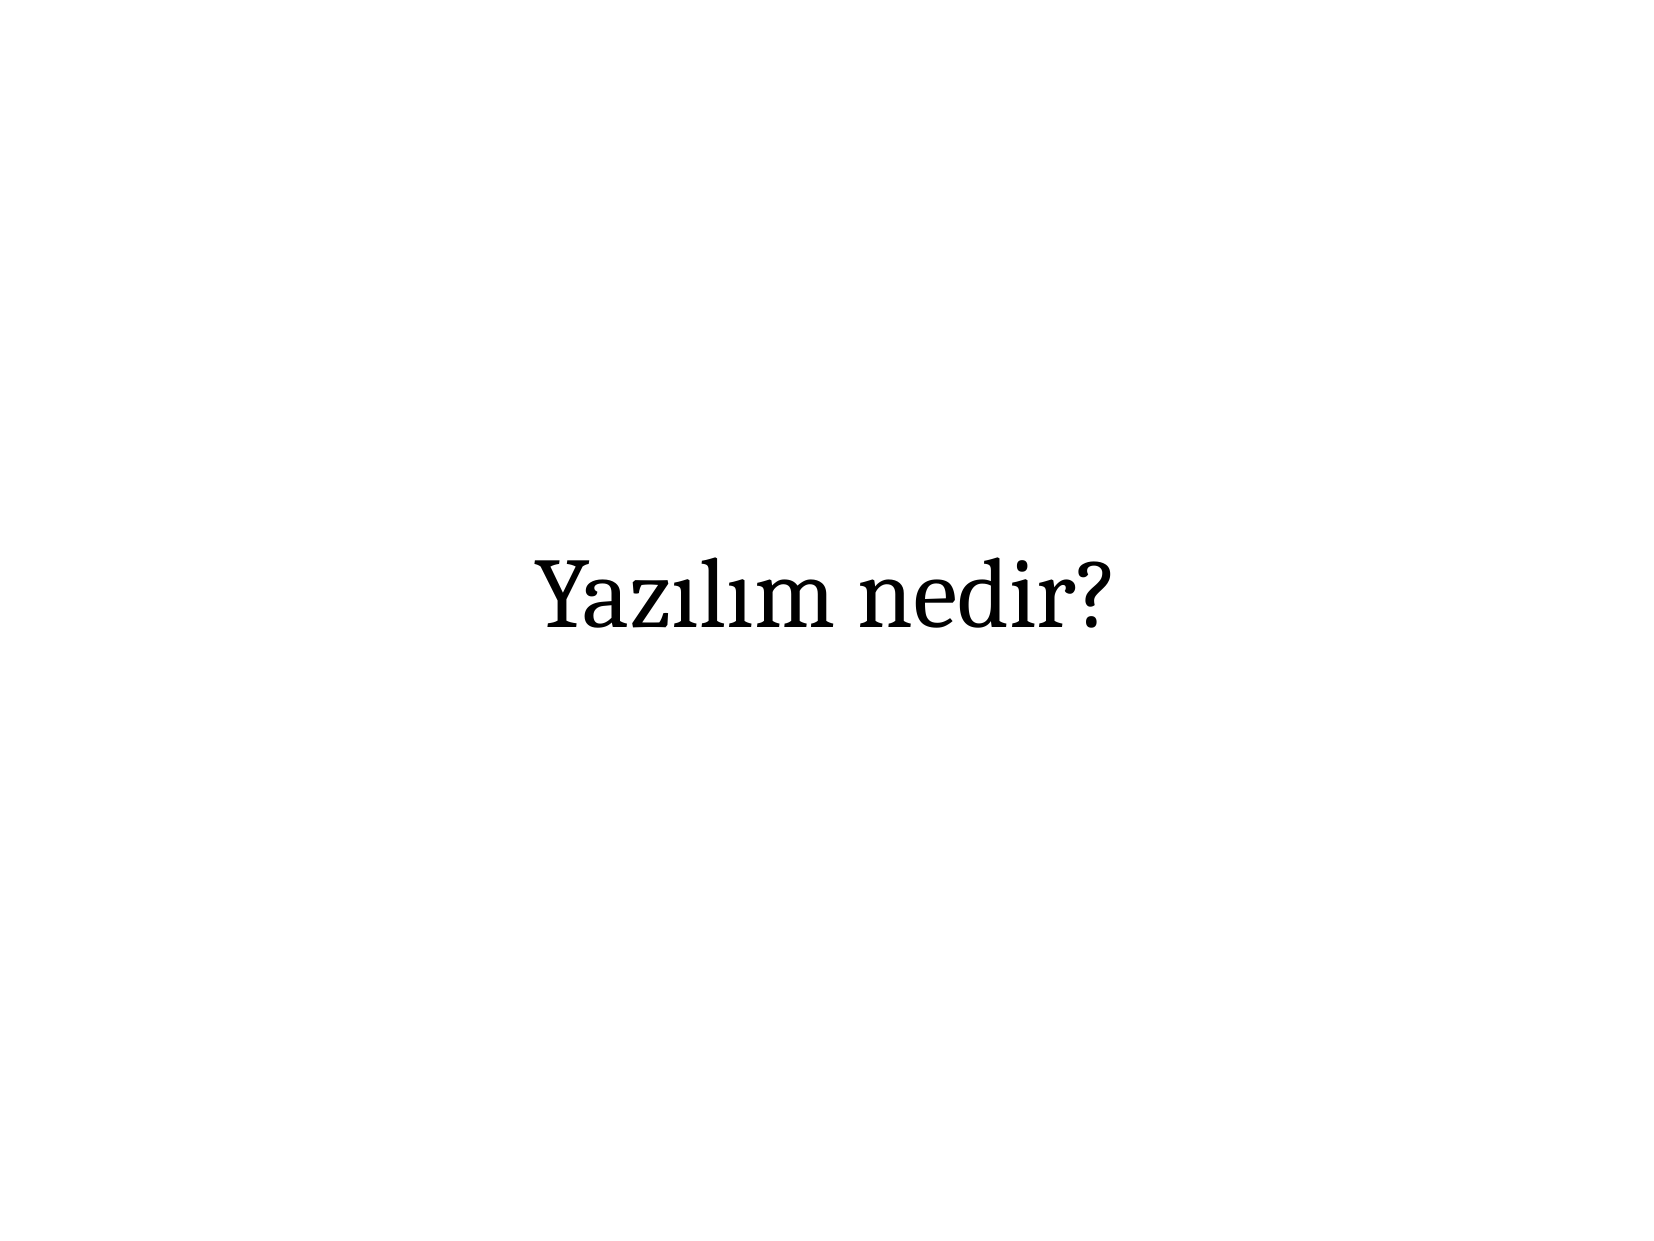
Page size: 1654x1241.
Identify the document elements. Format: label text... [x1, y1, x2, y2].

title Yazılım nedir? [82, 273, 1571, 916]
